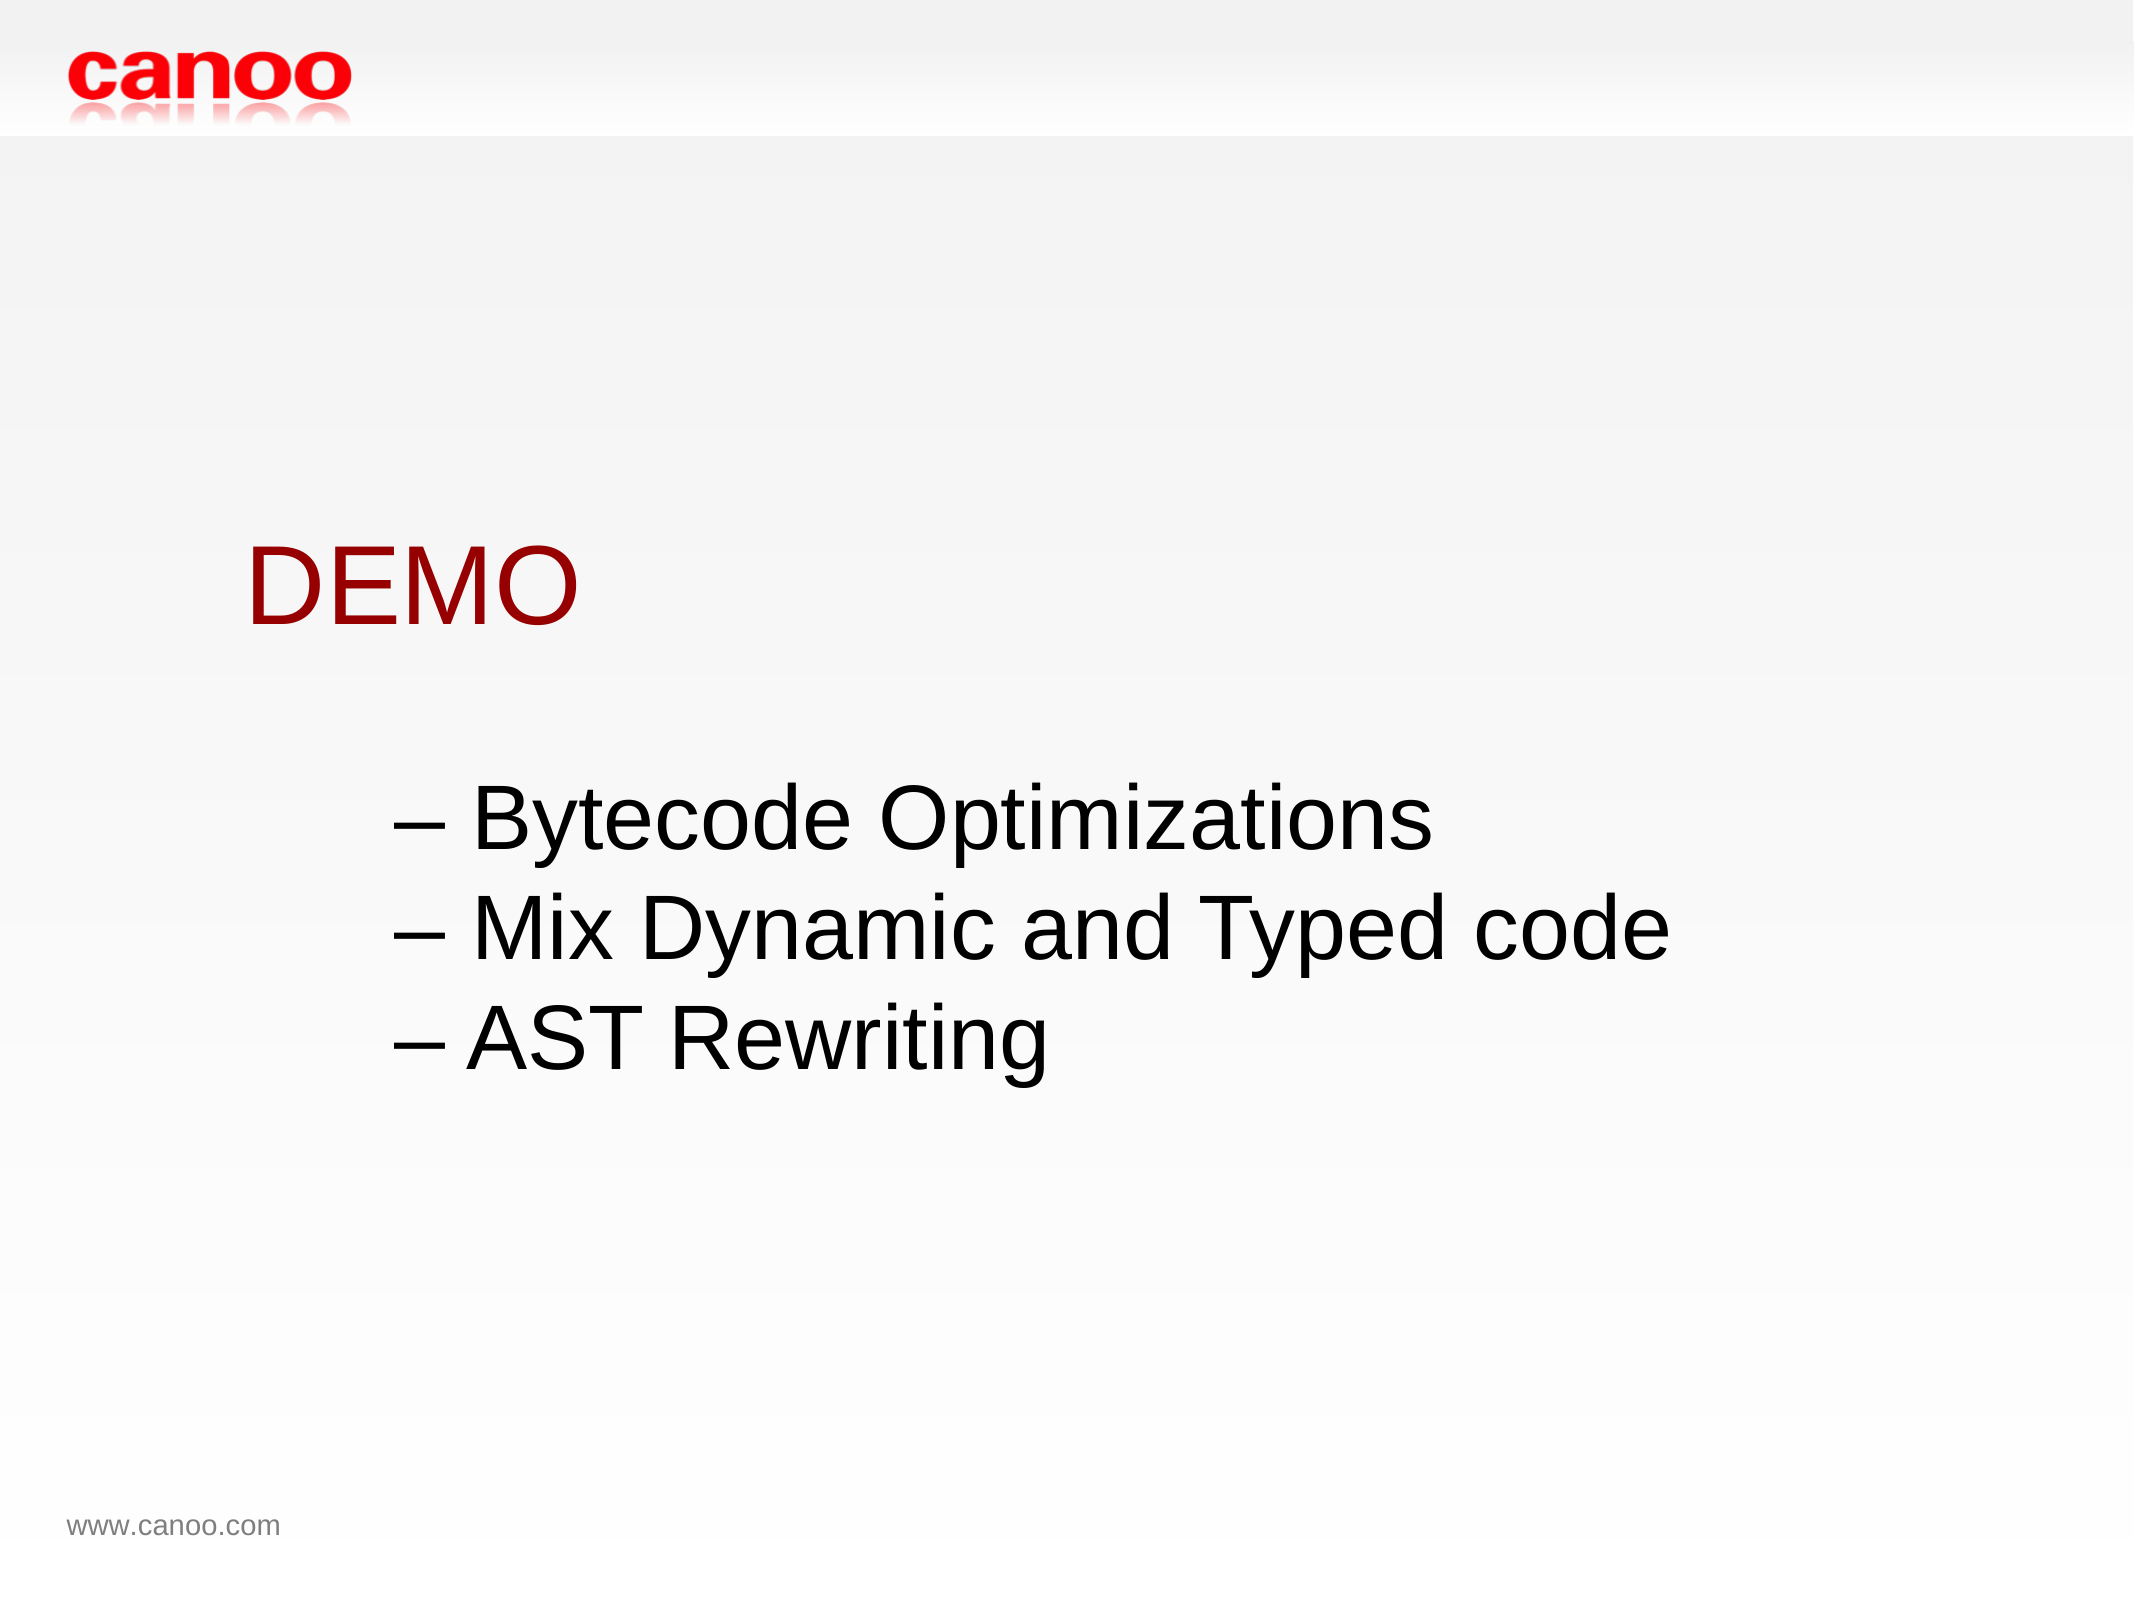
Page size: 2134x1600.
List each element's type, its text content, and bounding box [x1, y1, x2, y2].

title DEMO – Bytecode Optimizations – Mix Dynamic and Typed code – AST Rewriting [236, 504, 1897, 1096]
picture [65, 48, 353, 154]
